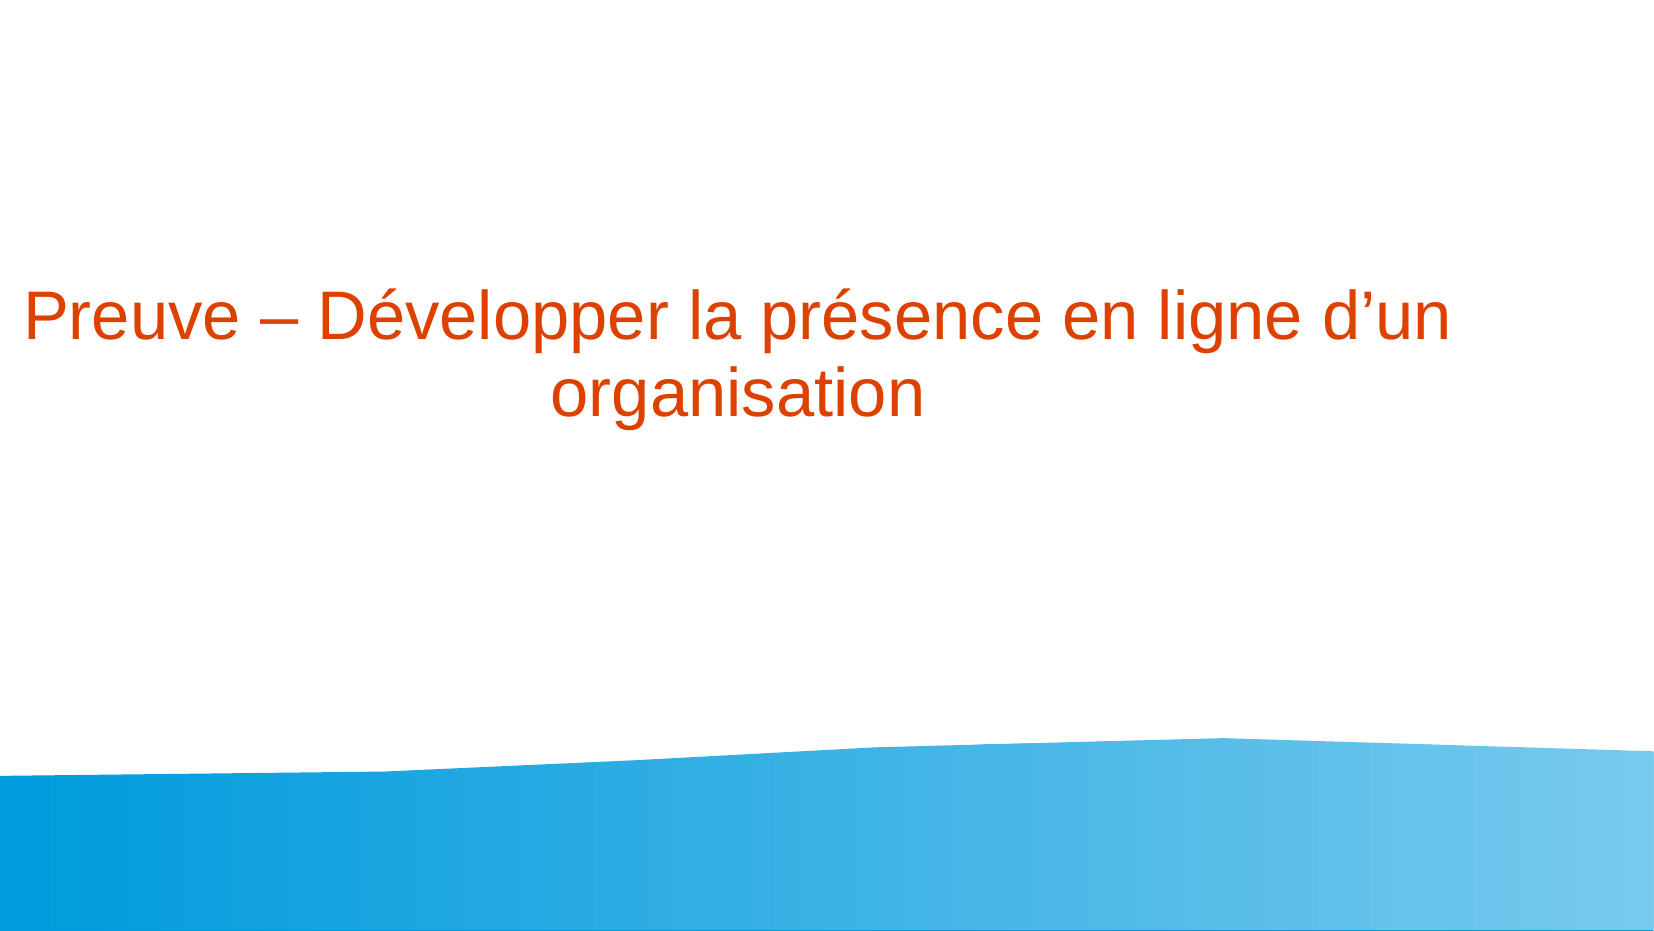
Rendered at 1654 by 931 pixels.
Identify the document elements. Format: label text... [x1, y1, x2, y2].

title Preuve – Développer la présence en ligne d’un organisation [0, 265, 1477, 443]
